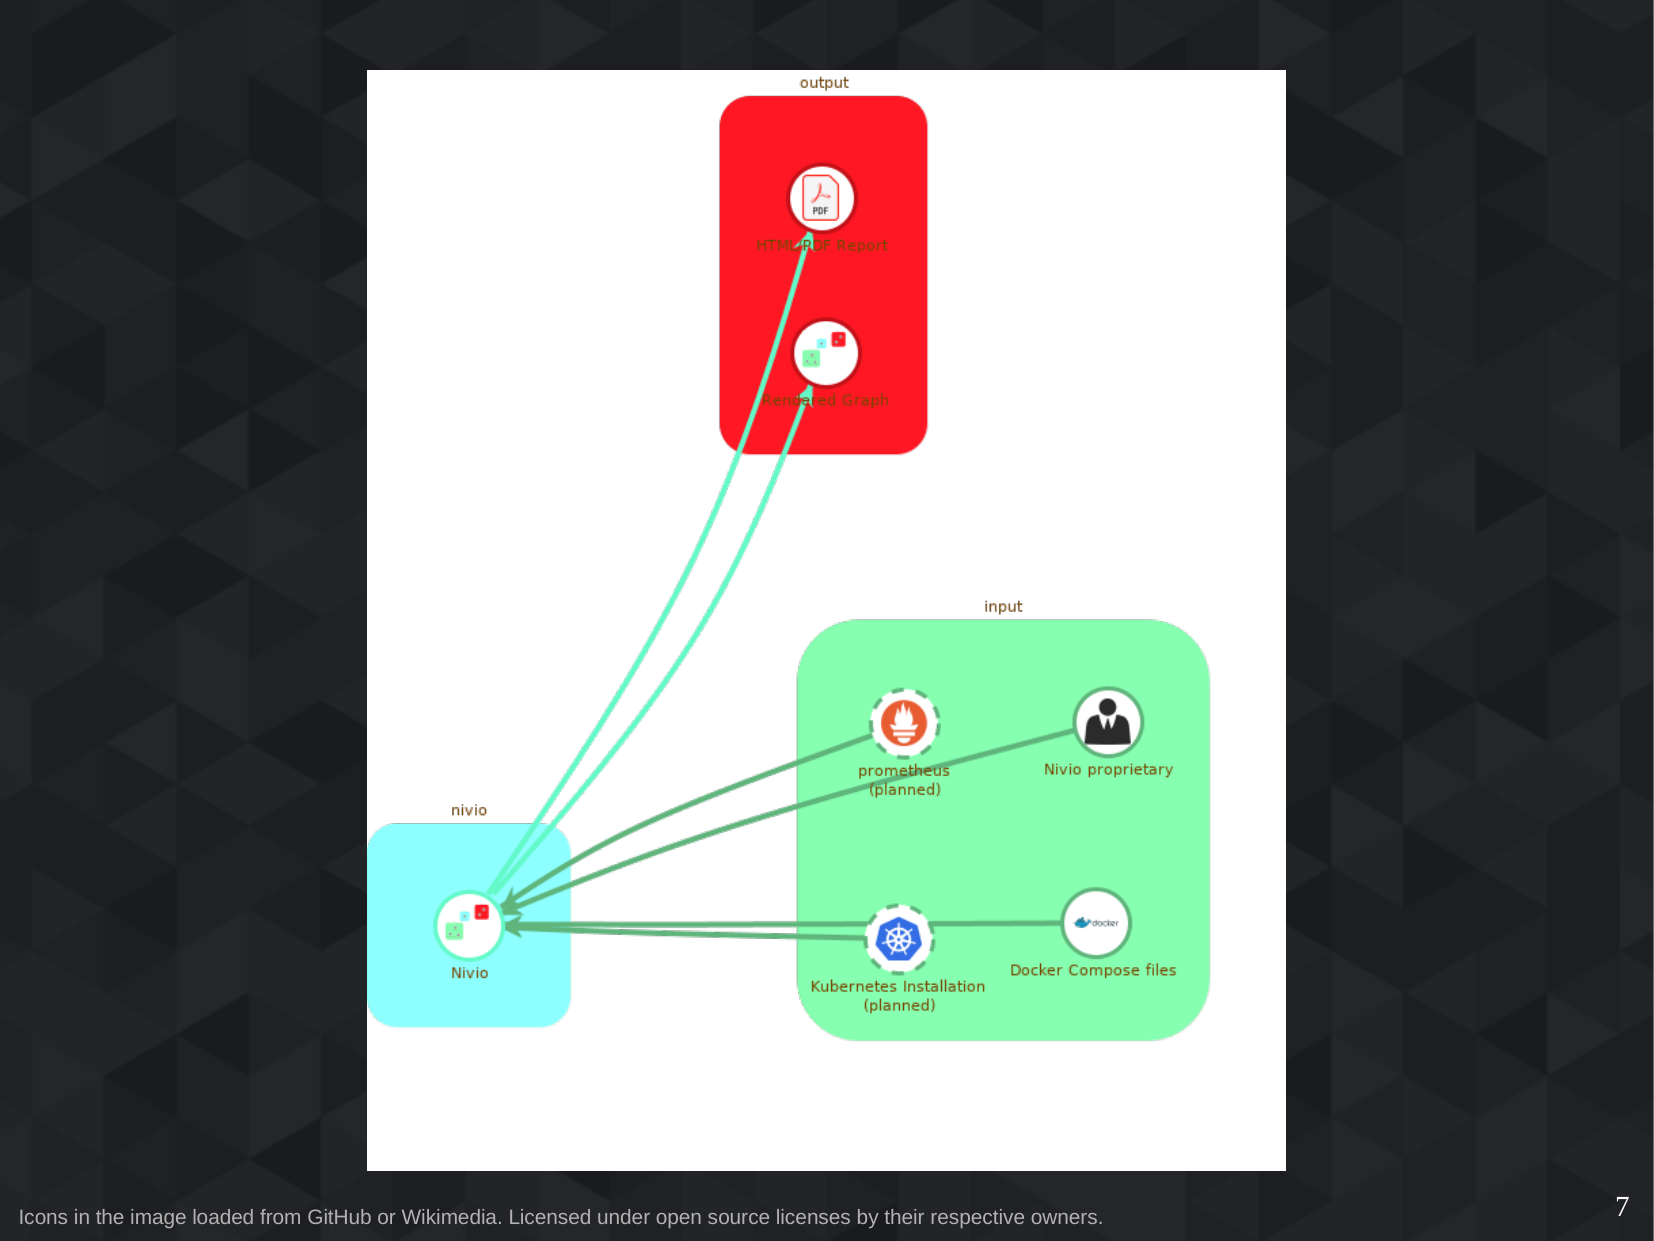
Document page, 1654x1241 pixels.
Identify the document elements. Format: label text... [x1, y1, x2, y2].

text_box Icons in the image loaded from GitHub or Wikimedia. Licensed under open source licenses by their respective owners. [3, 1198, 1134, 1241]
picture [0, 0, 1654, 1241]
